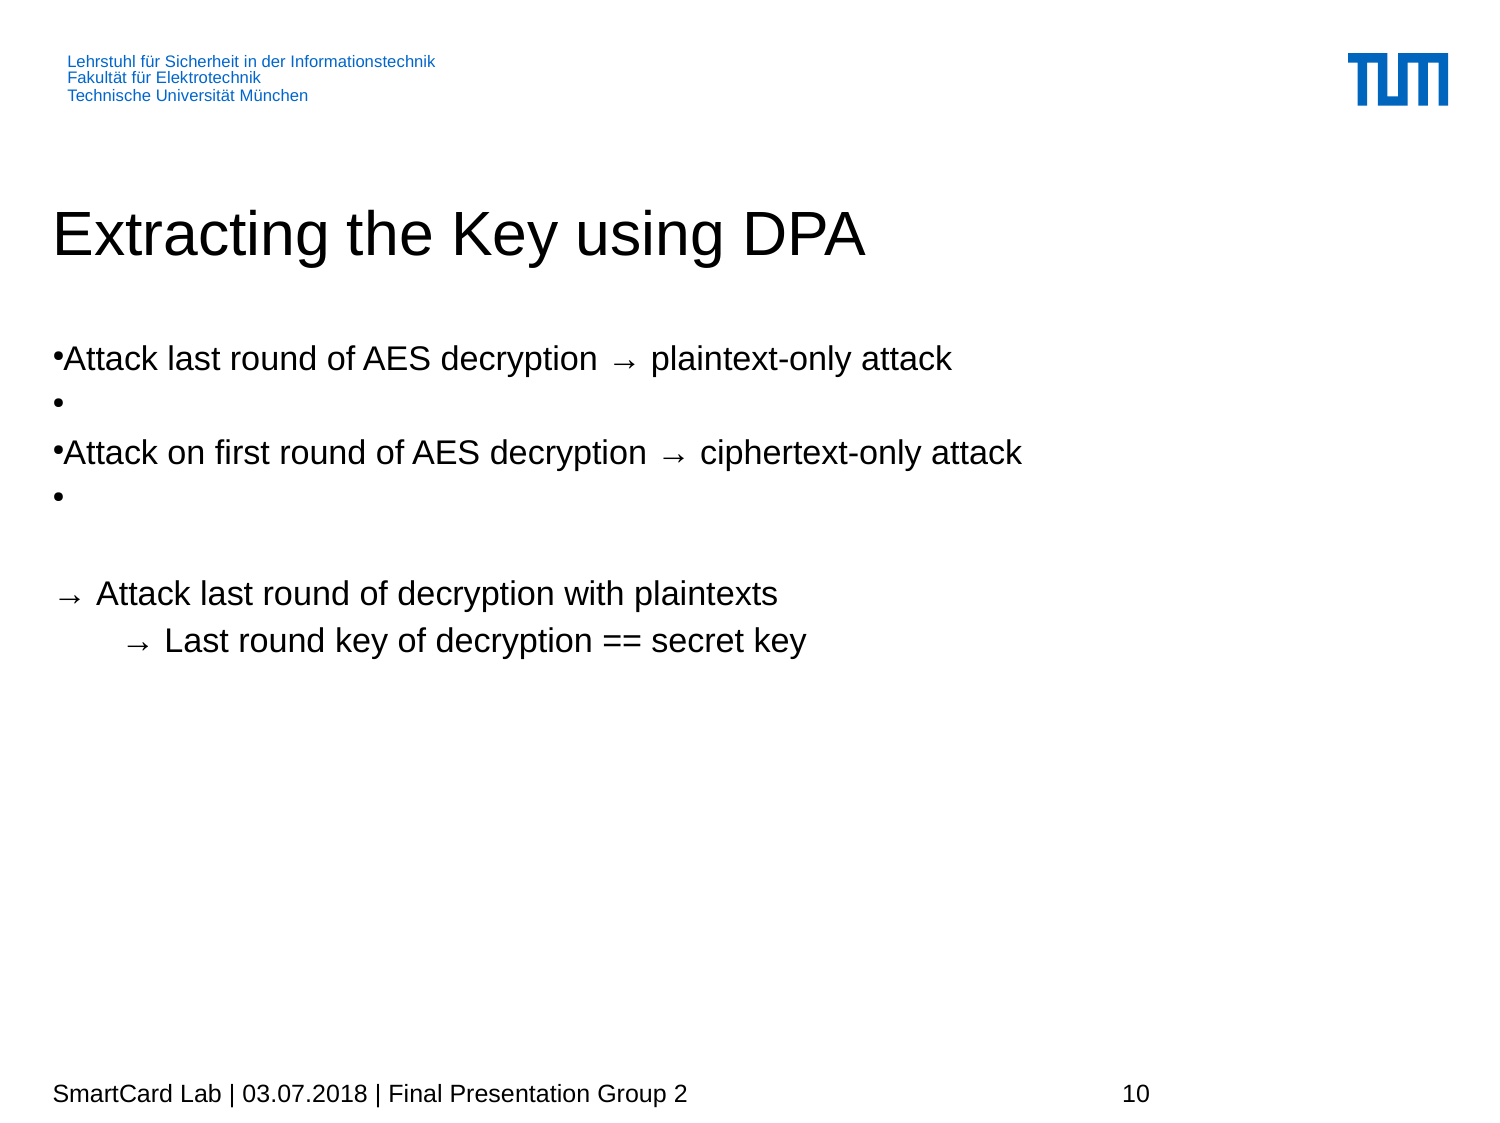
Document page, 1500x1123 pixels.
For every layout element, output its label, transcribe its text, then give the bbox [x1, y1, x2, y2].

title Extracting the Key using DPA [52, 192, 1453, 268]
list Attack last round of AES decryption → plaintext-only attack Attack on first round of AES decryption → ciphertext-only attack → Attack last round of decryption with plaintexts → Last round key of decryption == secret key [52, 330, 1453, 663]
text_box <number> [1122, 1062, 1459, 1123]
text_box SmartCard Lab | 03.07.2018 | Final Presentation Group 2 [52, 1062, 1116, 1123]
